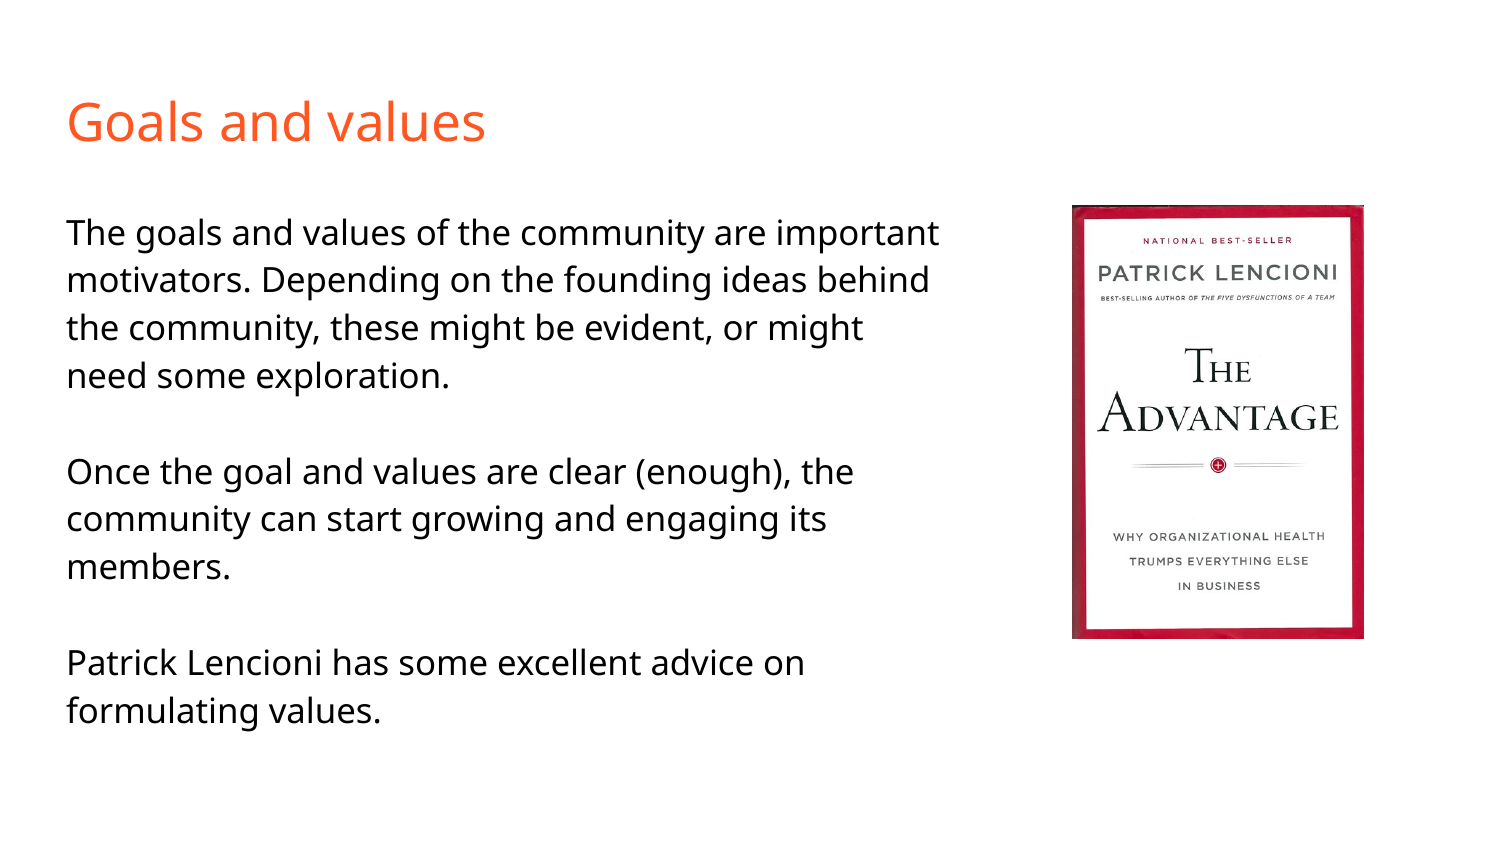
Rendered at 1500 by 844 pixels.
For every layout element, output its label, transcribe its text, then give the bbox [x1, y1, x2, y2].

title Goals and values [51, 72, 1449, 167]
picture [1072, 205, 1364, 639]
list The goals and values of the community are important motivators. Depending on the founding ideas behind the community, these might be evident, or might need some exploration. Once the goal and values are clear (enough), the community can start growing and engaging its members. Patrick Lencioni has some excellent advice on formulating values. [51, 189, 969, 750]
